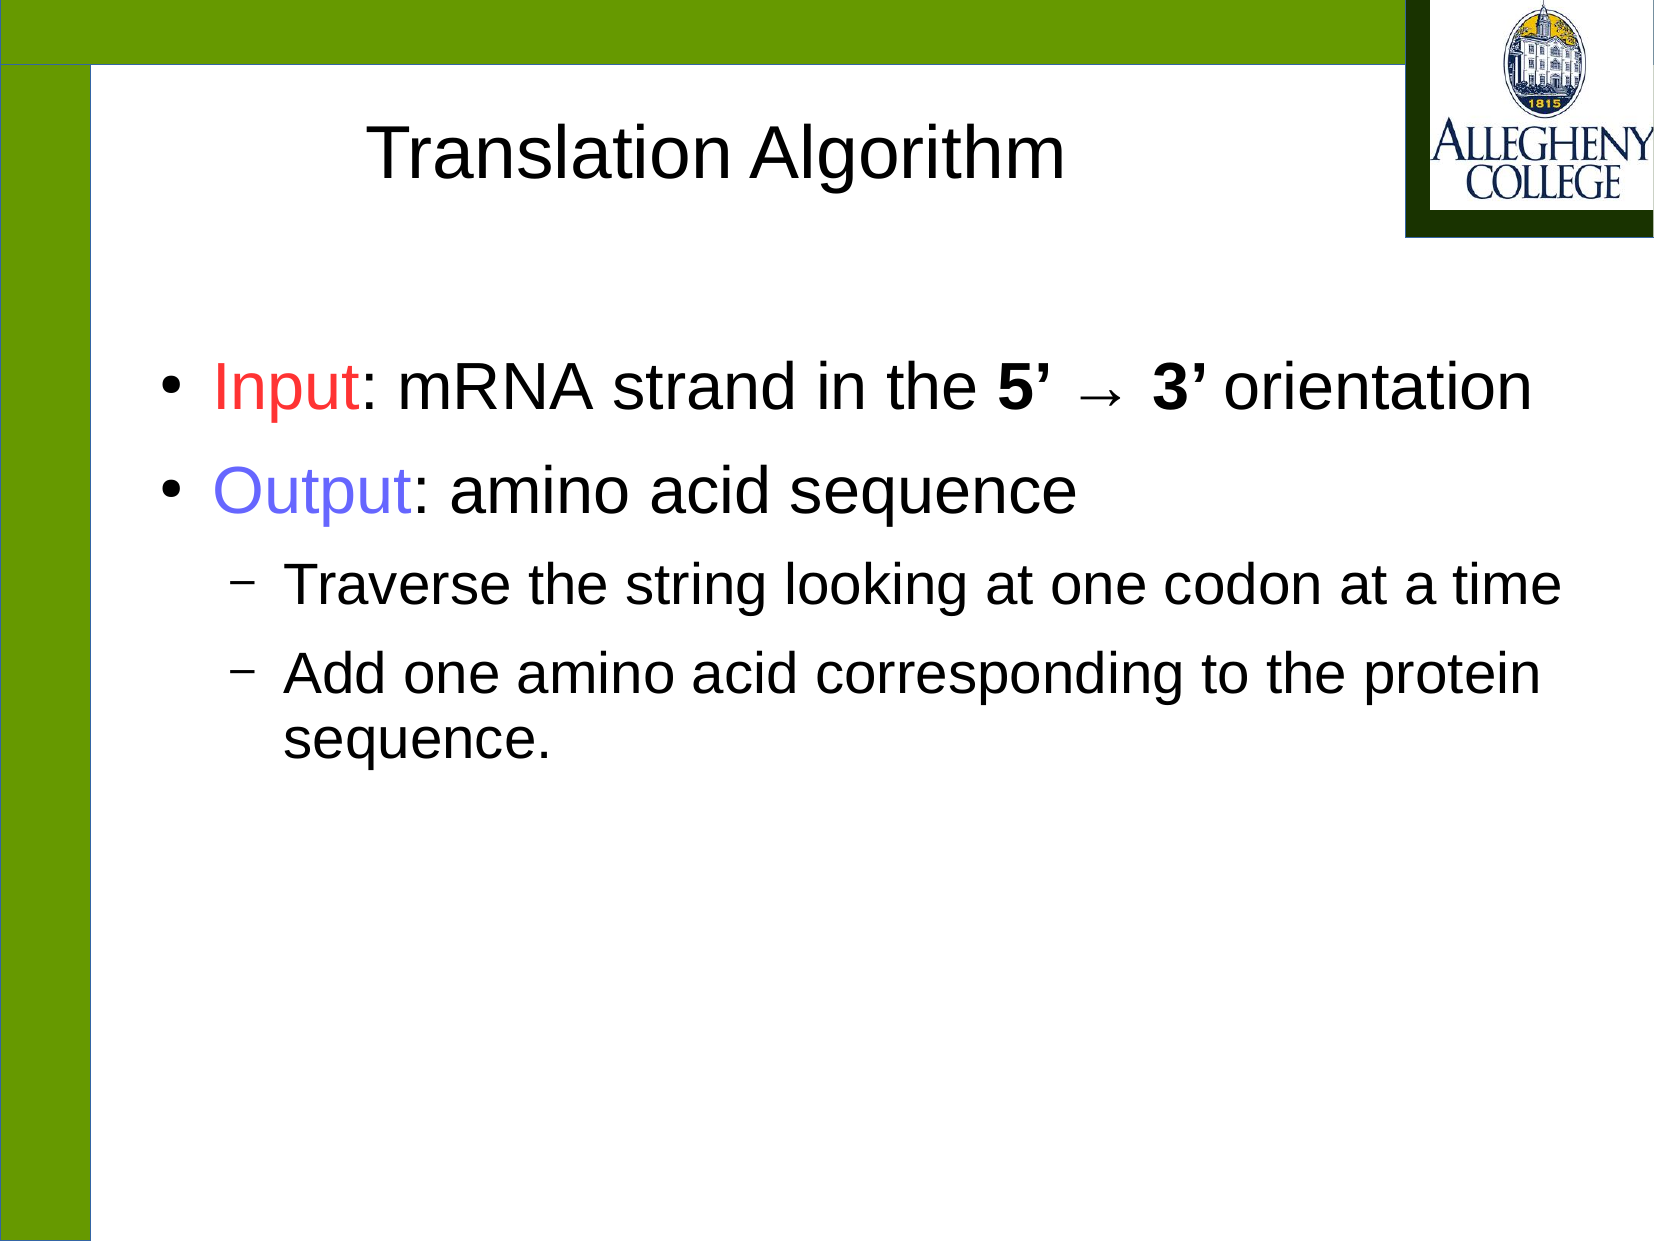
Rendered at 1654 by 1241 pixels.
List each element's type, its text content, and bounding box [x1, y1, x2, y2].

text_box [0, 0, 1654, 1241]
title Translation Algorithm [112, 65, 1321, 257]
list Input: mRNA strand in the 5’ → 3’ orientation Output: amino acid sequence Traverse the string looking at one codon at a time Add one amino acid corresponding to the protein sequence. [141, 349, 1630, 901]
picture [1430, 0, 1654, 210]
